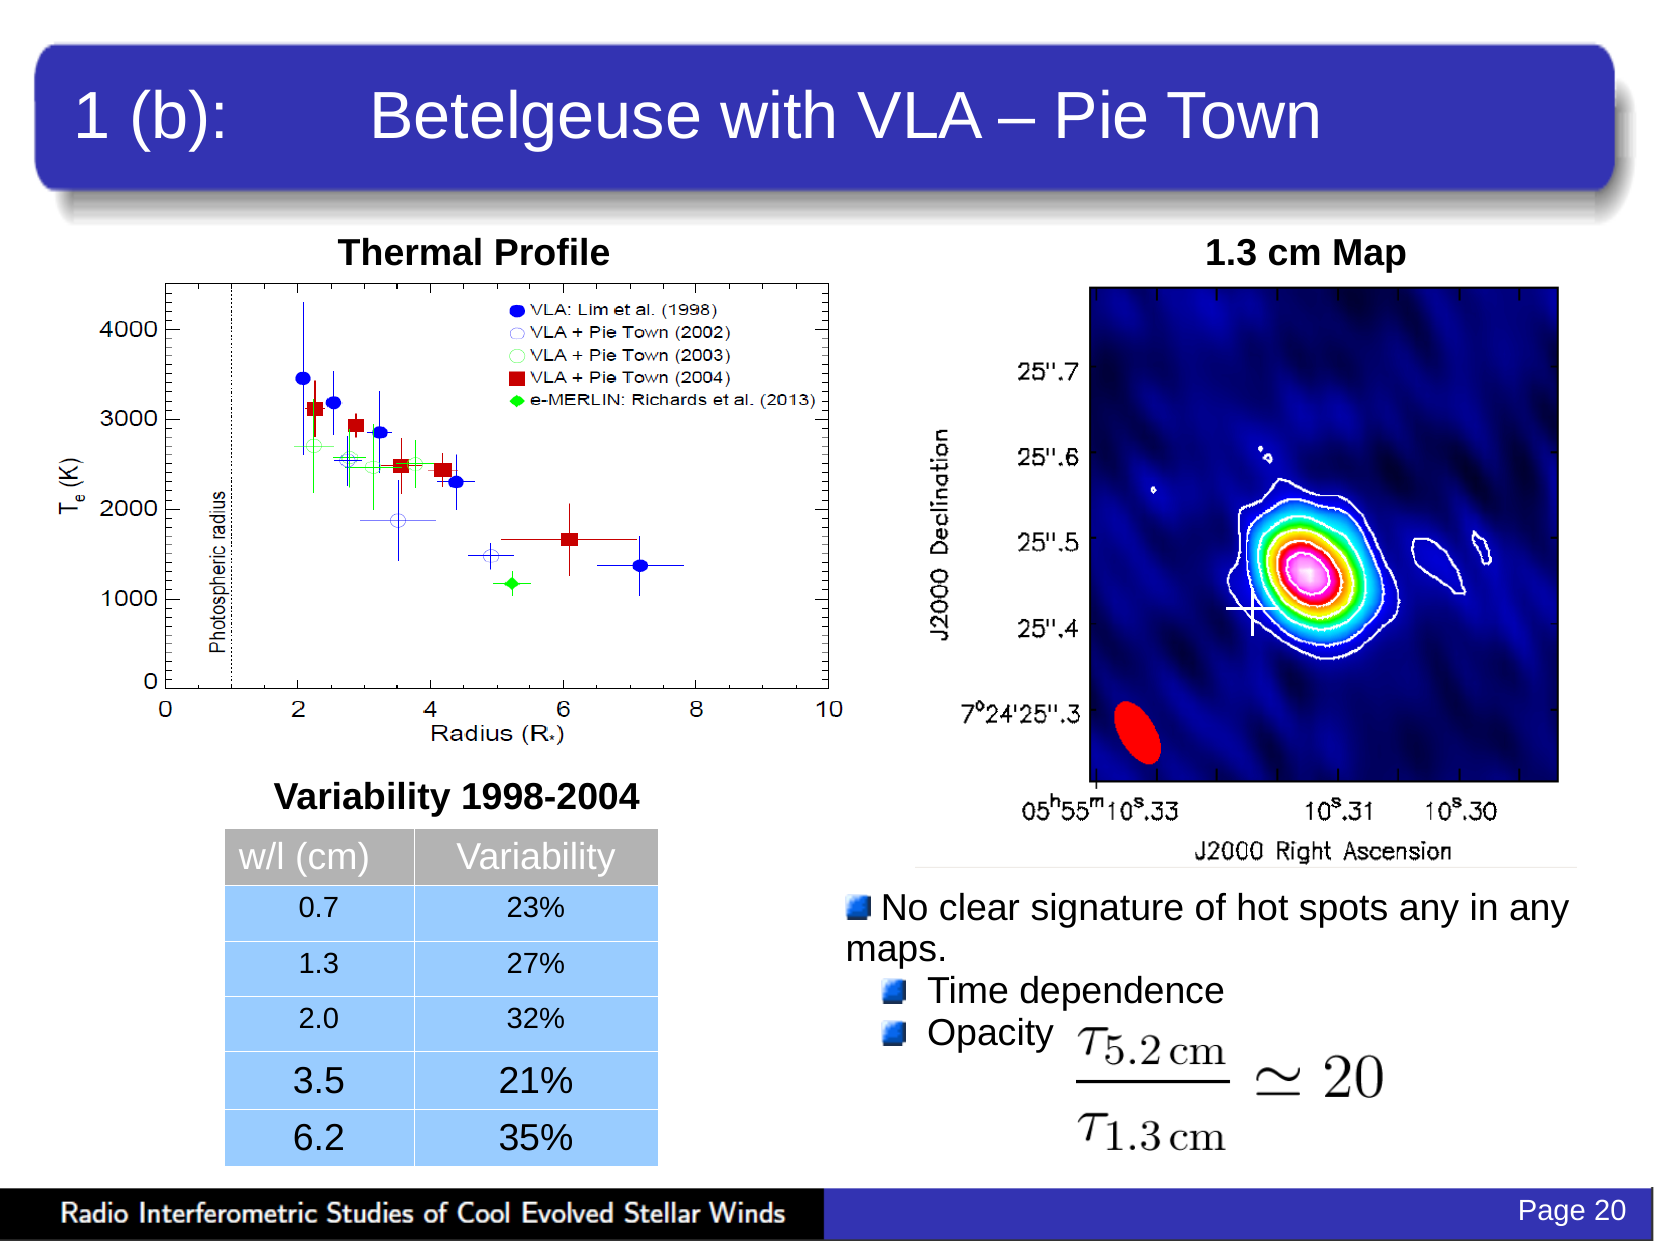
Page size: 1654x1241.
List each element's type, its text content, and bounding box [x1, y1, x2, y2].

picture [1076, 1027, 1383, 1152]
table_cell 1.3 [225, 942, 414, 996]
text_box Variability 1998-2004 [220, 768, 693, 826]
picture [42, 273, 875, 751]
table_cell 23% [415, 886, 658, 941]
text_box 1.3 cm Map [996, 224, 1617, 282]
picture [0, 1187, 1654, 1241]
text_box Thermal Profile [169, 224, 790, 273]
table_cell 35% [415, 1110, 658, 1166]
text_box Page 20 [814, 1187, 1642, 1235]
table_header w/l (cm) [225, 829, 414, 885]
table_cell 32% [415, 997, 658, 1051]
picture [23, 29, 1648, 237]
table_cell 0.7 [225, 886, 414, 941]
table_cell 27% [415, 942, 658, 996]
table_cell 2.0 [225, 997, 414, 1051]
table_cell 21% [415, 1052, 658, 1109]
table_cell 6.2 [225, 1110, 414, 1166]
text_box No clear signature of hot spots any in any maps. Time dependence Opacity [830, 878, 1618, 1062]
table_header Variability [415, 829, 658, 885]
picture [915, 276, 1577, 868]
table_cell 3.5 [225, 1052, 414, 1109]
text_box 1 (b): Betelgeuse with VLA – Pie Town [59, 70, 1595, 236]
